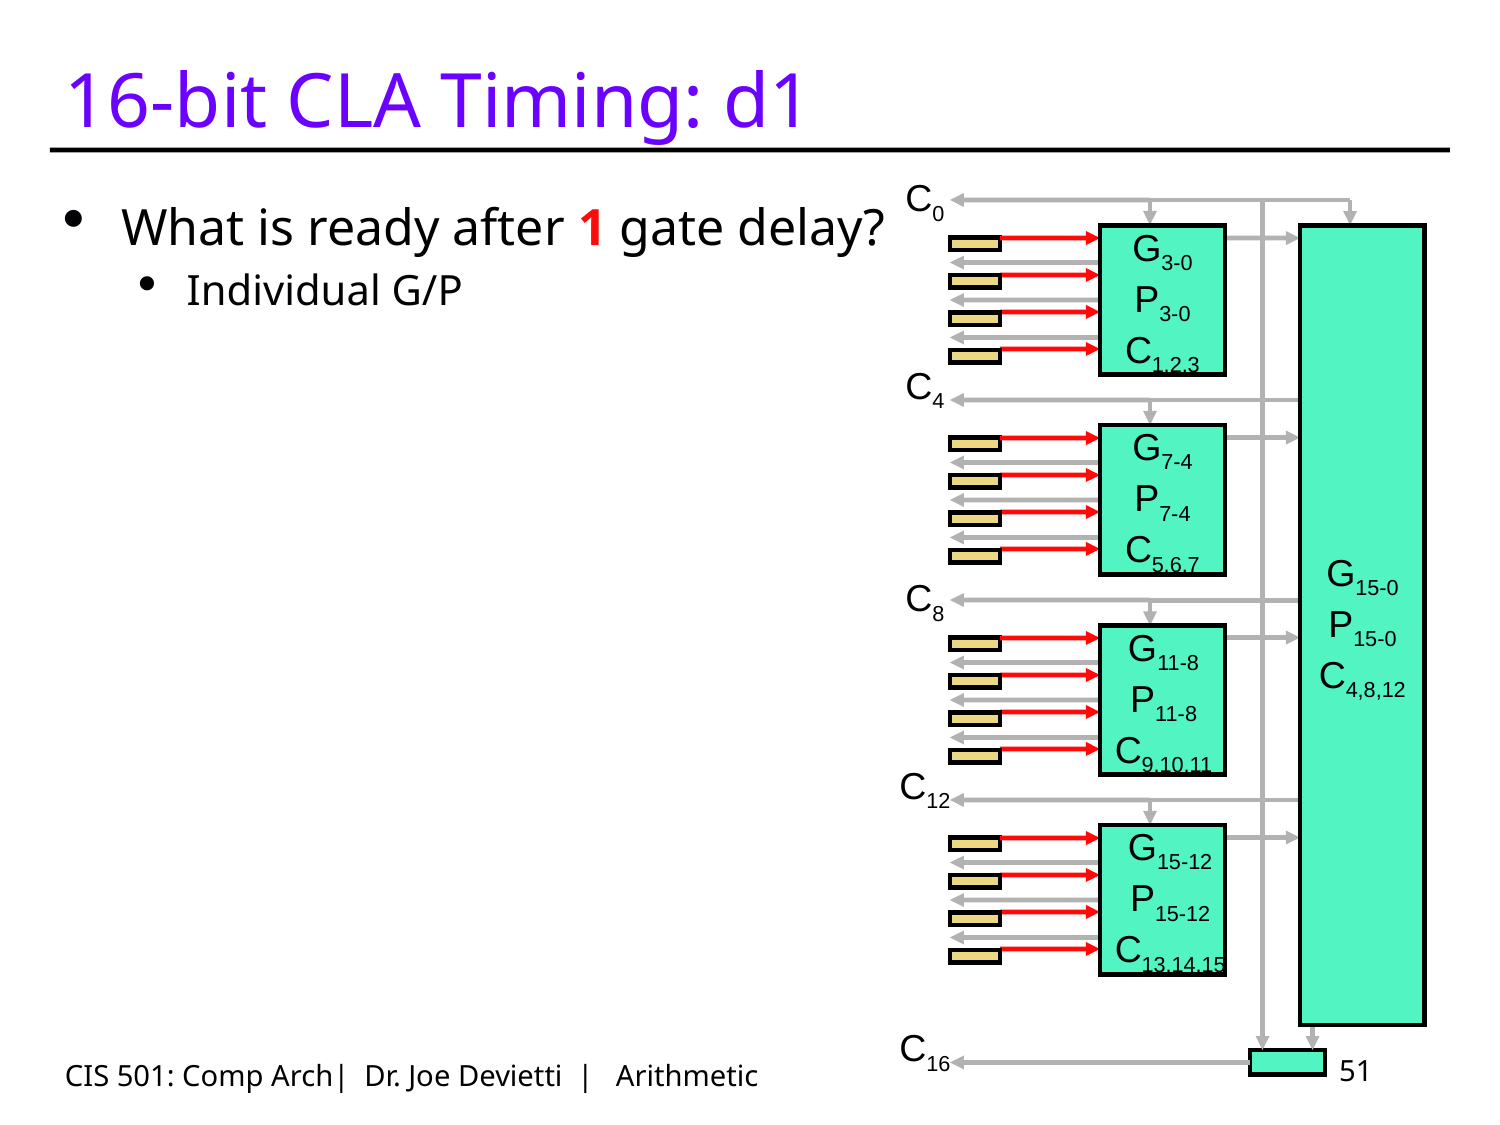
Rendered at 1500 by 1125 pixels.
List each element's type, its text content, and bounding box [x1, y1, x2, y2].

text_box C16 [874, 999, 975, 1100]
text_box [949, 950, 1000, 963]
text_box G11-8 P11-8 C9,10,11 [1099, 625, 1225, 775]
text_box <number> [1074, 1049, 1388, 1100]
text_box C8 [874, 549, 975, 650]
text_box [1250, 1049, 1325, 1075]
text_box [949, 637, 1000, 650]
text_box [949, 750, 1000, 763]
text_box [949, 275, 1000, 288]
text_box G7-4 P7-4 C5,6,7 [1099, 424, 1225, 575]
text_box [949, 474, 1000, 488]
text_box [949, 512, 1000, 525]
text_box 16-bit CLA Timing: d1 [49, 37, 1363, 150]
text_box C0 [874, 149, 975, 250]
text_box [975, 237, 1000, 250]
text_box [949, 712, 1000, 725]
text_box [949, 912, 1000, 925]
text_box [949, 350, 1000, 363]
text_box CIS 501: Comp Arch| Dr. Joe Devietti | Arithmetic [49, 1049, 874, 1100]
text_box G15-0 P15-0 C4,8,12 [1299, 225, 1425, 1025]
text_box [949, 312, 1000, 325]
text_box <number> [1074, 1049, 1250, 1060]
text_box [949, 437, 1000, 450]
text_box C12 [874, 737, 975, 838]
text_box [949, 837, 1000, 850]
text_box [949, 675, 1000, 688]
text_box C4 [874, 337, 975, 438]
text_box G3-0 P3-0 C1,2,3 [1099, 225, 1225, 375]
text_box G15-12 P15-12 C13,14,15 [1099, 824, 1225, 975]
text_box [949, 549, 1000, 563]
text_box [949, 875, 1000, 888]
text_box What is ready after 1 gate delay? Individual G/P [50, 187, 950, 1025]
